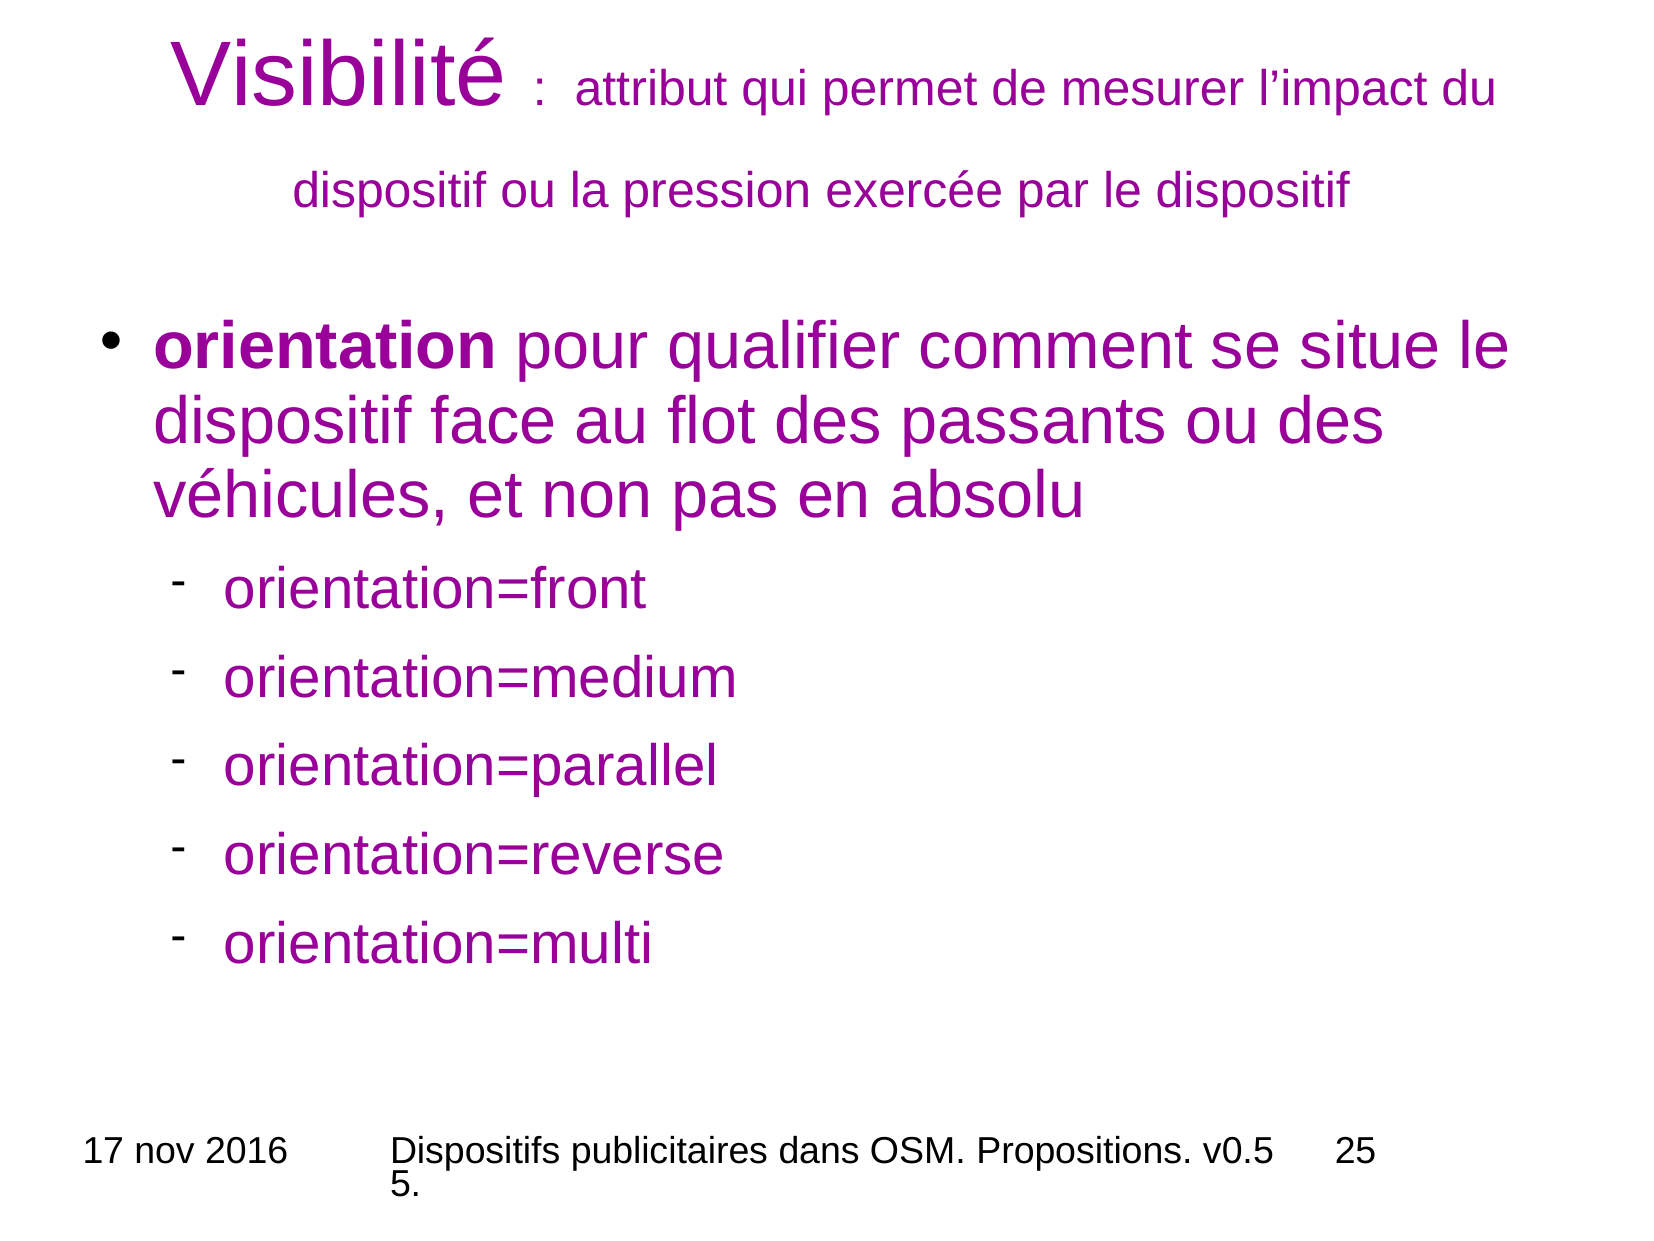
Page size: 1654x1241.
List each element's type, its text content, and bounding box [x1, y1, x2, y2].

title Visibilité : attribut qui permet de mesurer l’impact du dispositif ou la pression exercée par le dispositif [90, 19, 1579, 225]
list orientation pour qualifier comment se situe le dispositif face au flot des passants ou des véhicules, et non pas en absolu orientation=front orientation=medium orientation=parallel orientation=reverse orientation=multi [82, 195, 1571, 1096]
